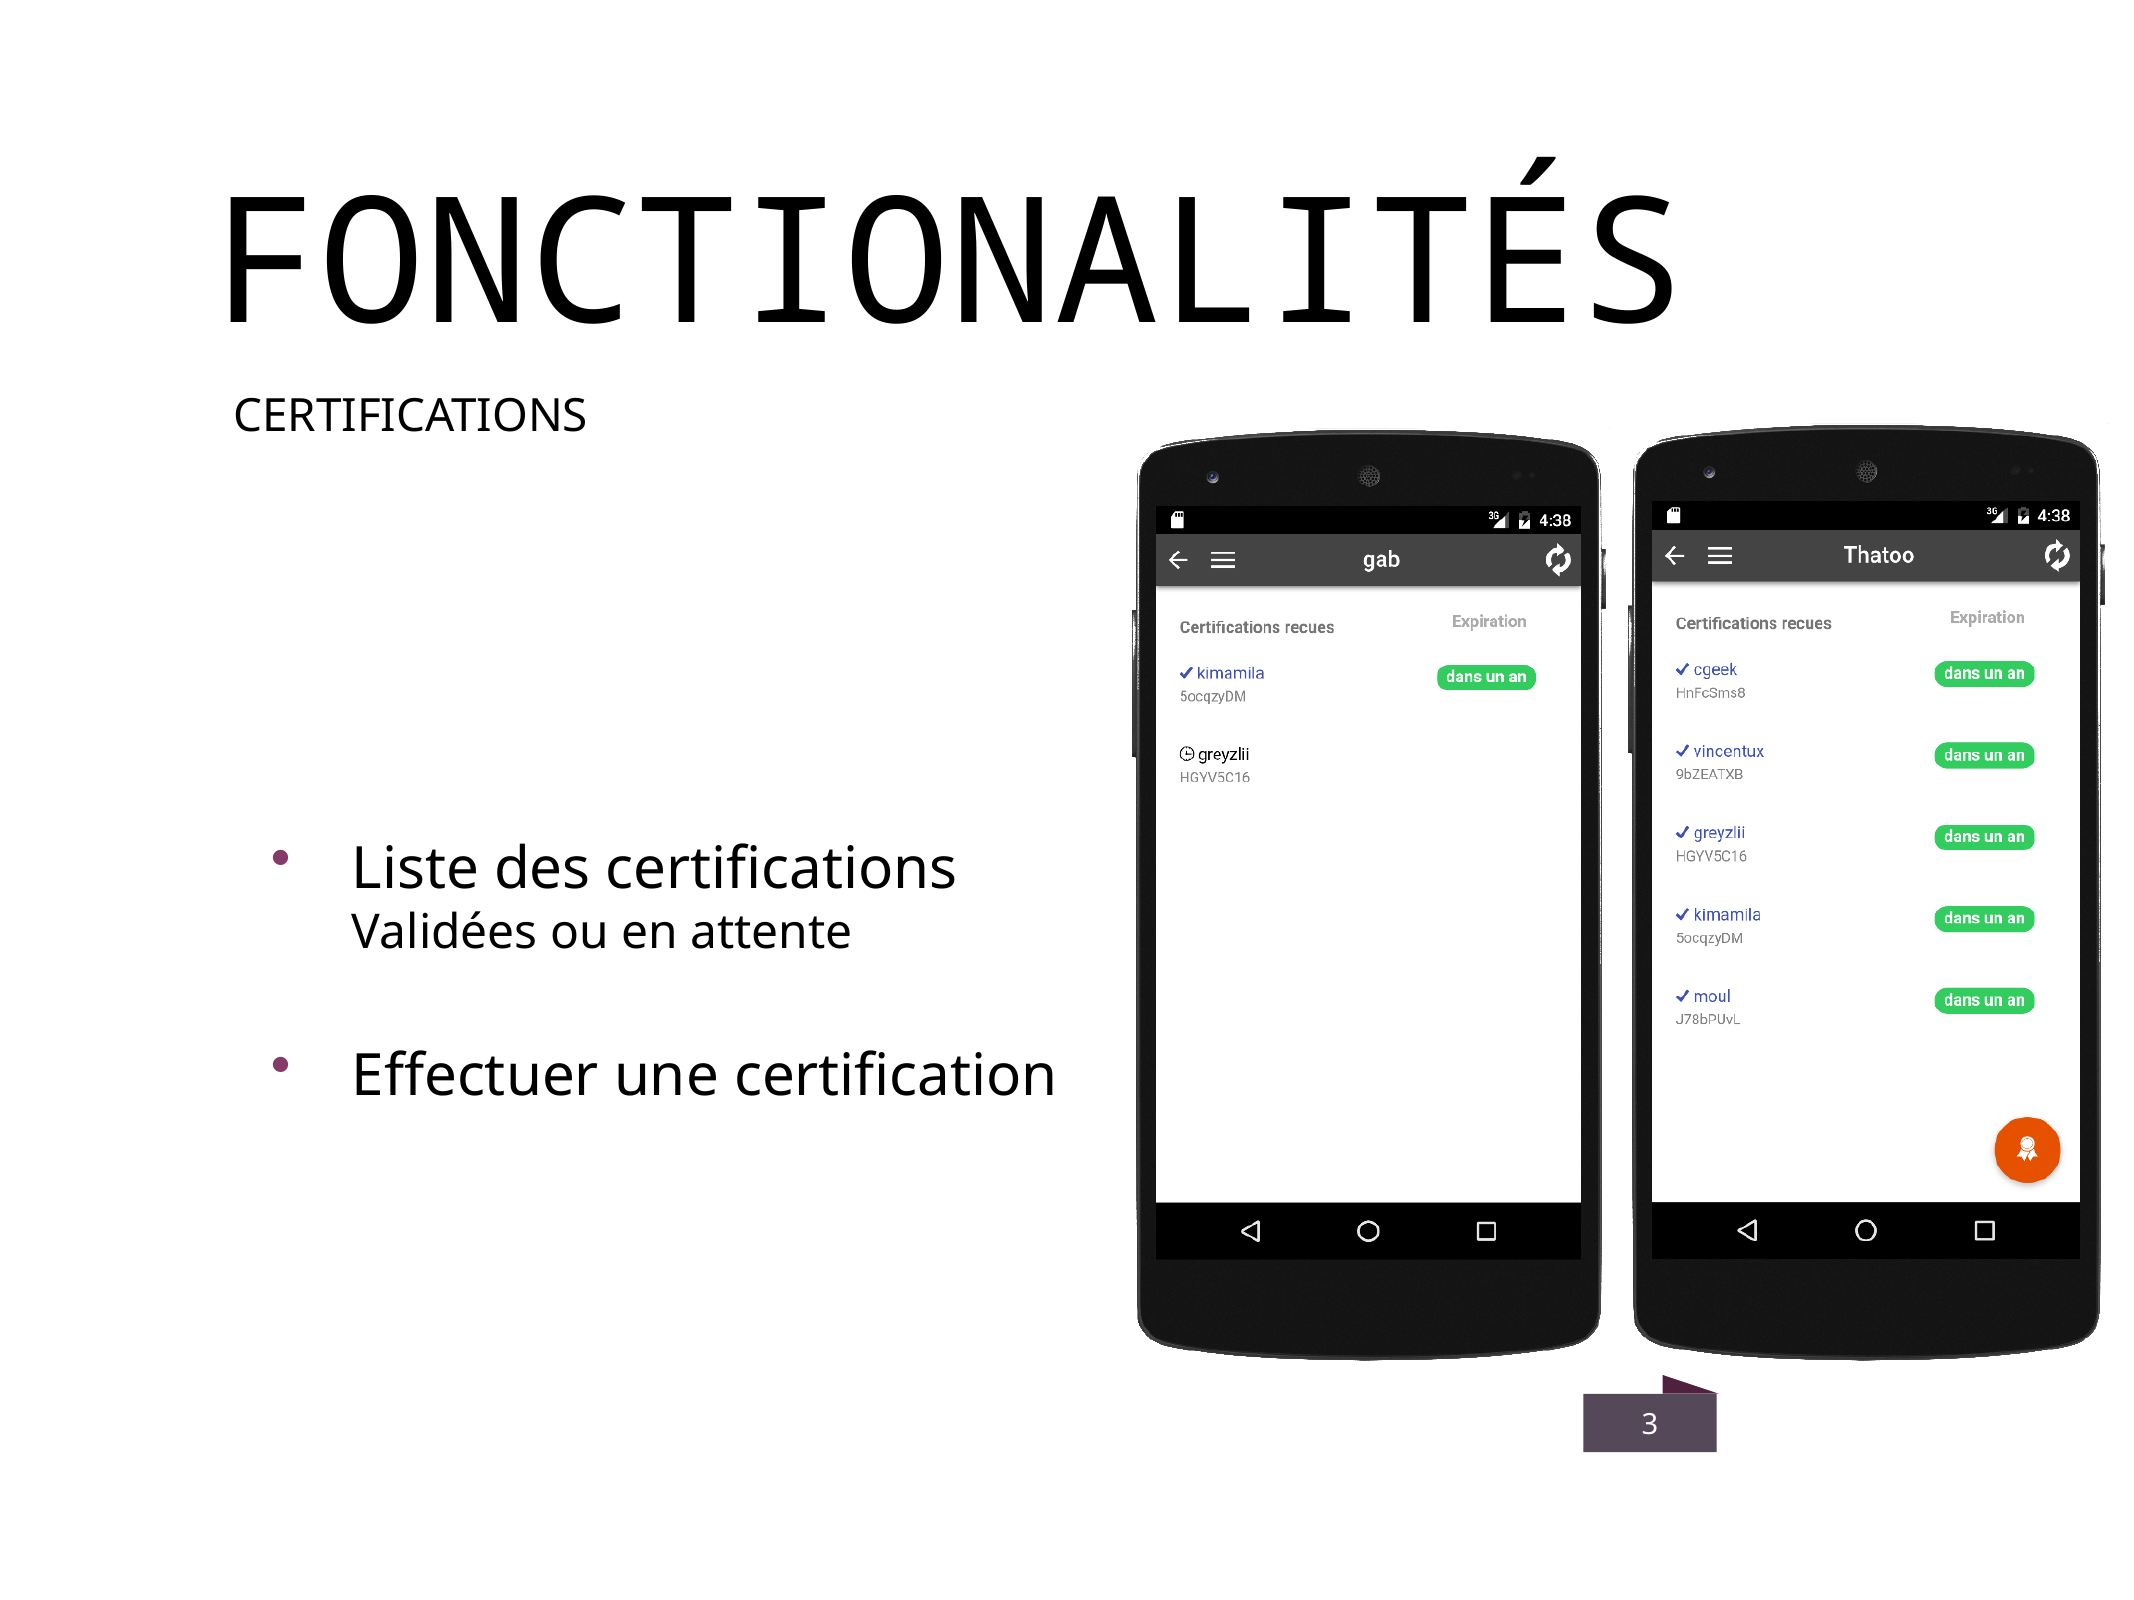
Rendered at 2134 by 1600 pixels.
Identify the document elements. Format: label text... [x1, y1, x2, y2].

picture [1622, 423, 2109, 1362]
title Fonctionalités [206, 141, 1923, 363]
picture [1126, 428, 1610, 1362]
list Liste des certifications Validées ou en attente Effectuer une certification [210, 472, 1099, 1465]
list 3 [1583, 1393, 1717, 1453]
list CERTIFICATIONS [225, 370, 1063, 457]
